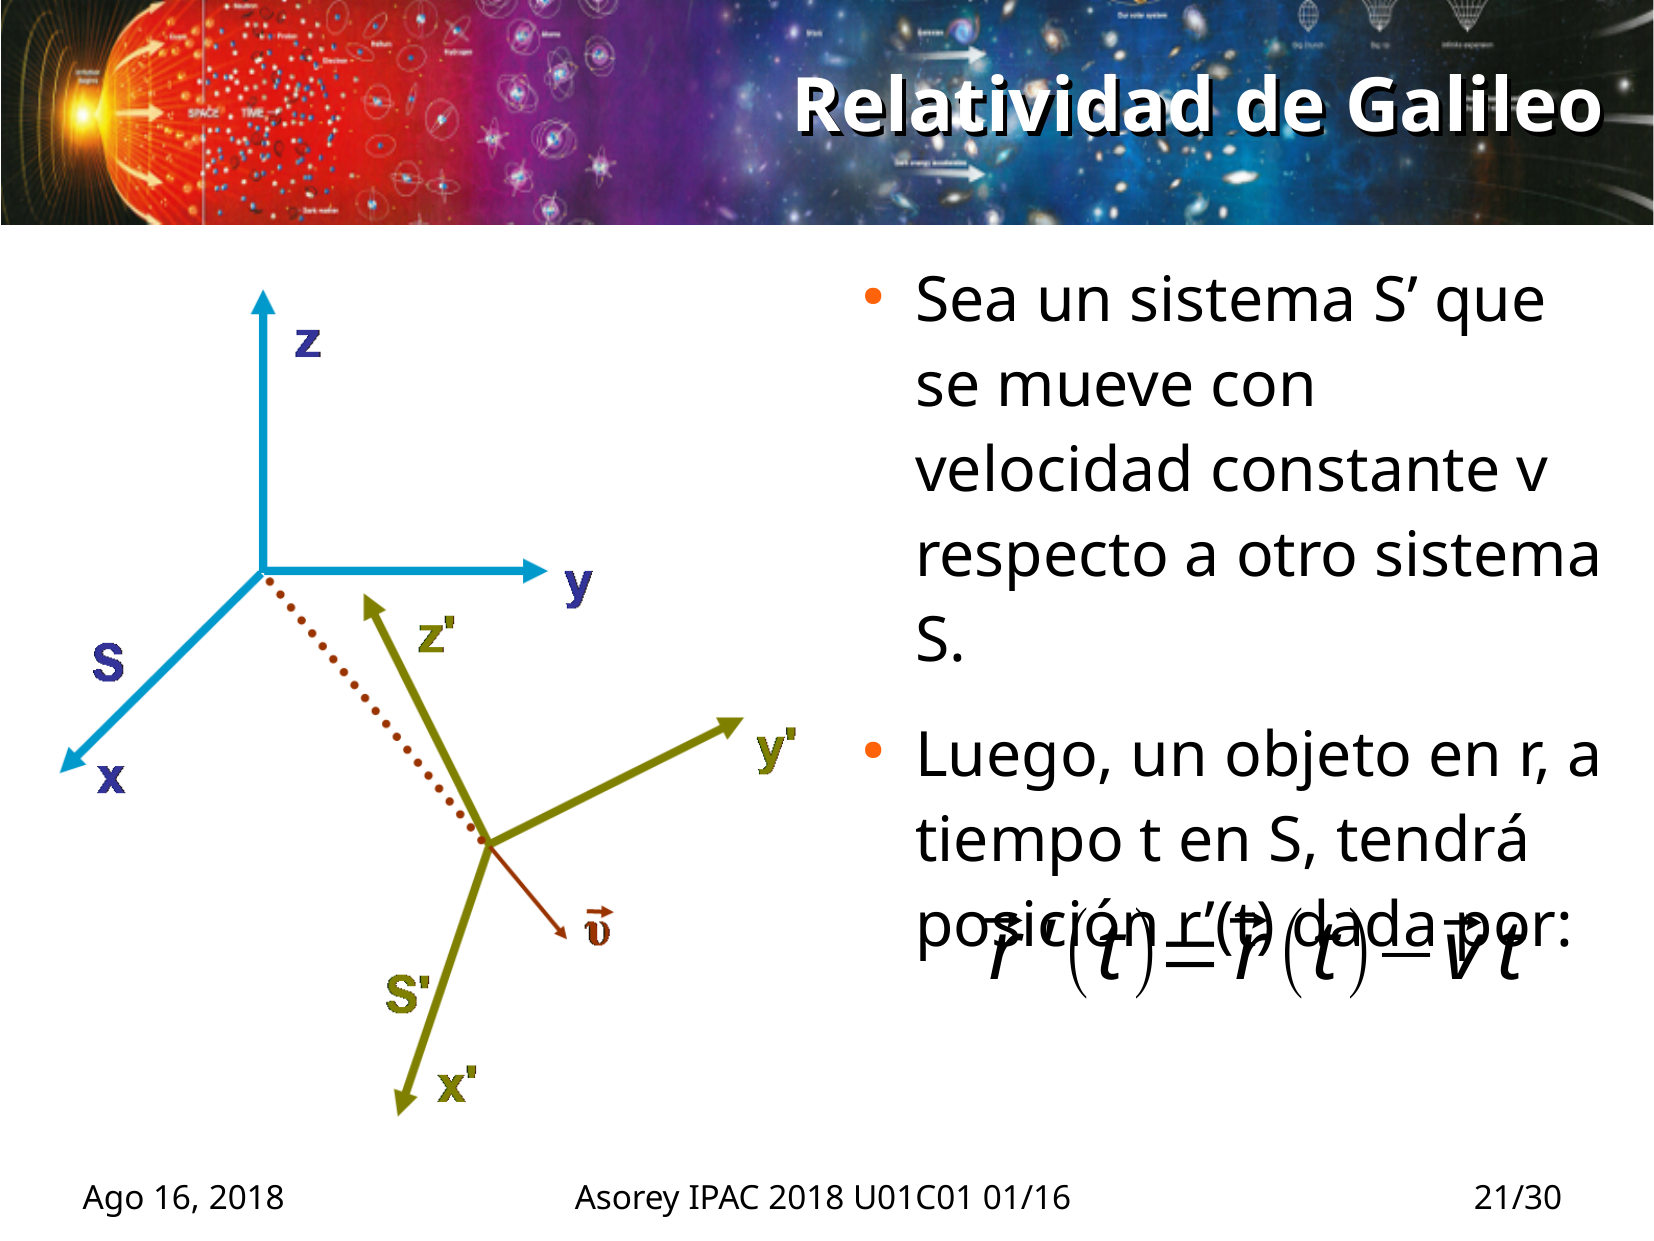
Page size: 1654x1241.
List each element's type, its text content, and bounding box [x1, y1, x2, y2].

chart [975, 900, 1534, 1004]
picture [1, 0, 1654, 225]
picture [45, 284, 807, 1126]
title Relatividad de Galileo [45, 15, 1606, 191]
list Sea un sistema S’ que se mueve con velocidad constante v respecto a otro sistema S. Luego, un objeto en r, a tiempo t en S, tendrá posición r’(t) dada por: [844, 255, 1606, 1171]
